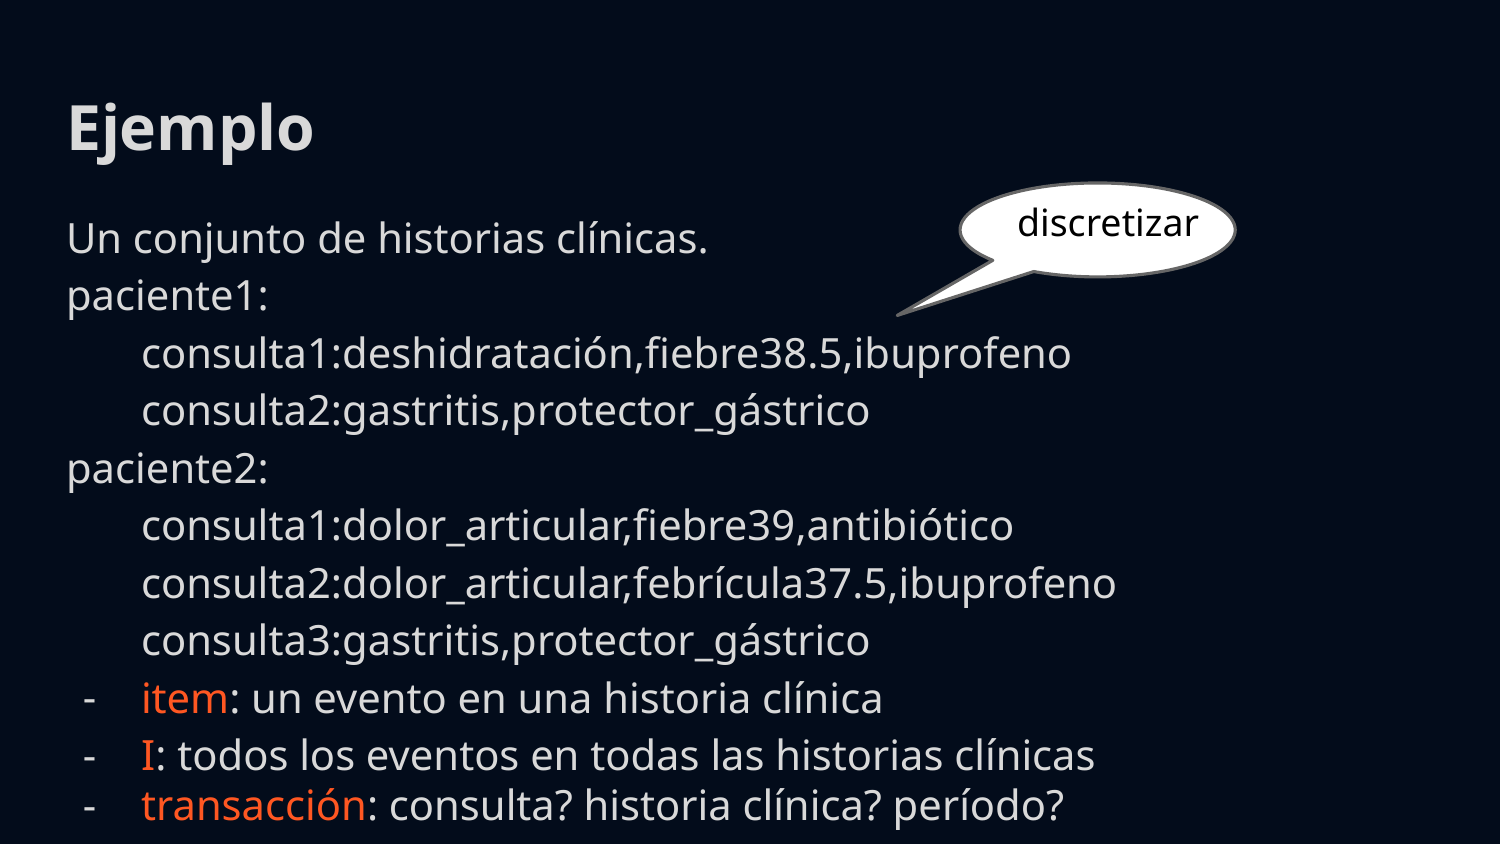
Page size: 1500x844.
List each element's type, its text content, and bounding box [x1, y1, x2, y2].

text_box discretizar [1002, 183, 1319, 353]
list Un conjunto de historias clínicas. paciente1: consulta1:deshidratación,fiebre38.5,ibuprofeno consulta2:gastritis,protector_gástrico paciente2: consulta1:dolor_articular,fiebre39,antibiótico consulta2:dolor_articular,febrícula37.5,ibuprofeno consulta3:gastritis,protector_gástrico item: un evento en una historia clínica I: todos los eventos en todas las historias clínicas transacción: consulta? historia clínica? período? [51, 189, 1500, 750]
title Ejemplo [51, 72, 1449, 167]
text_box [897, 196, 1002, 316]
